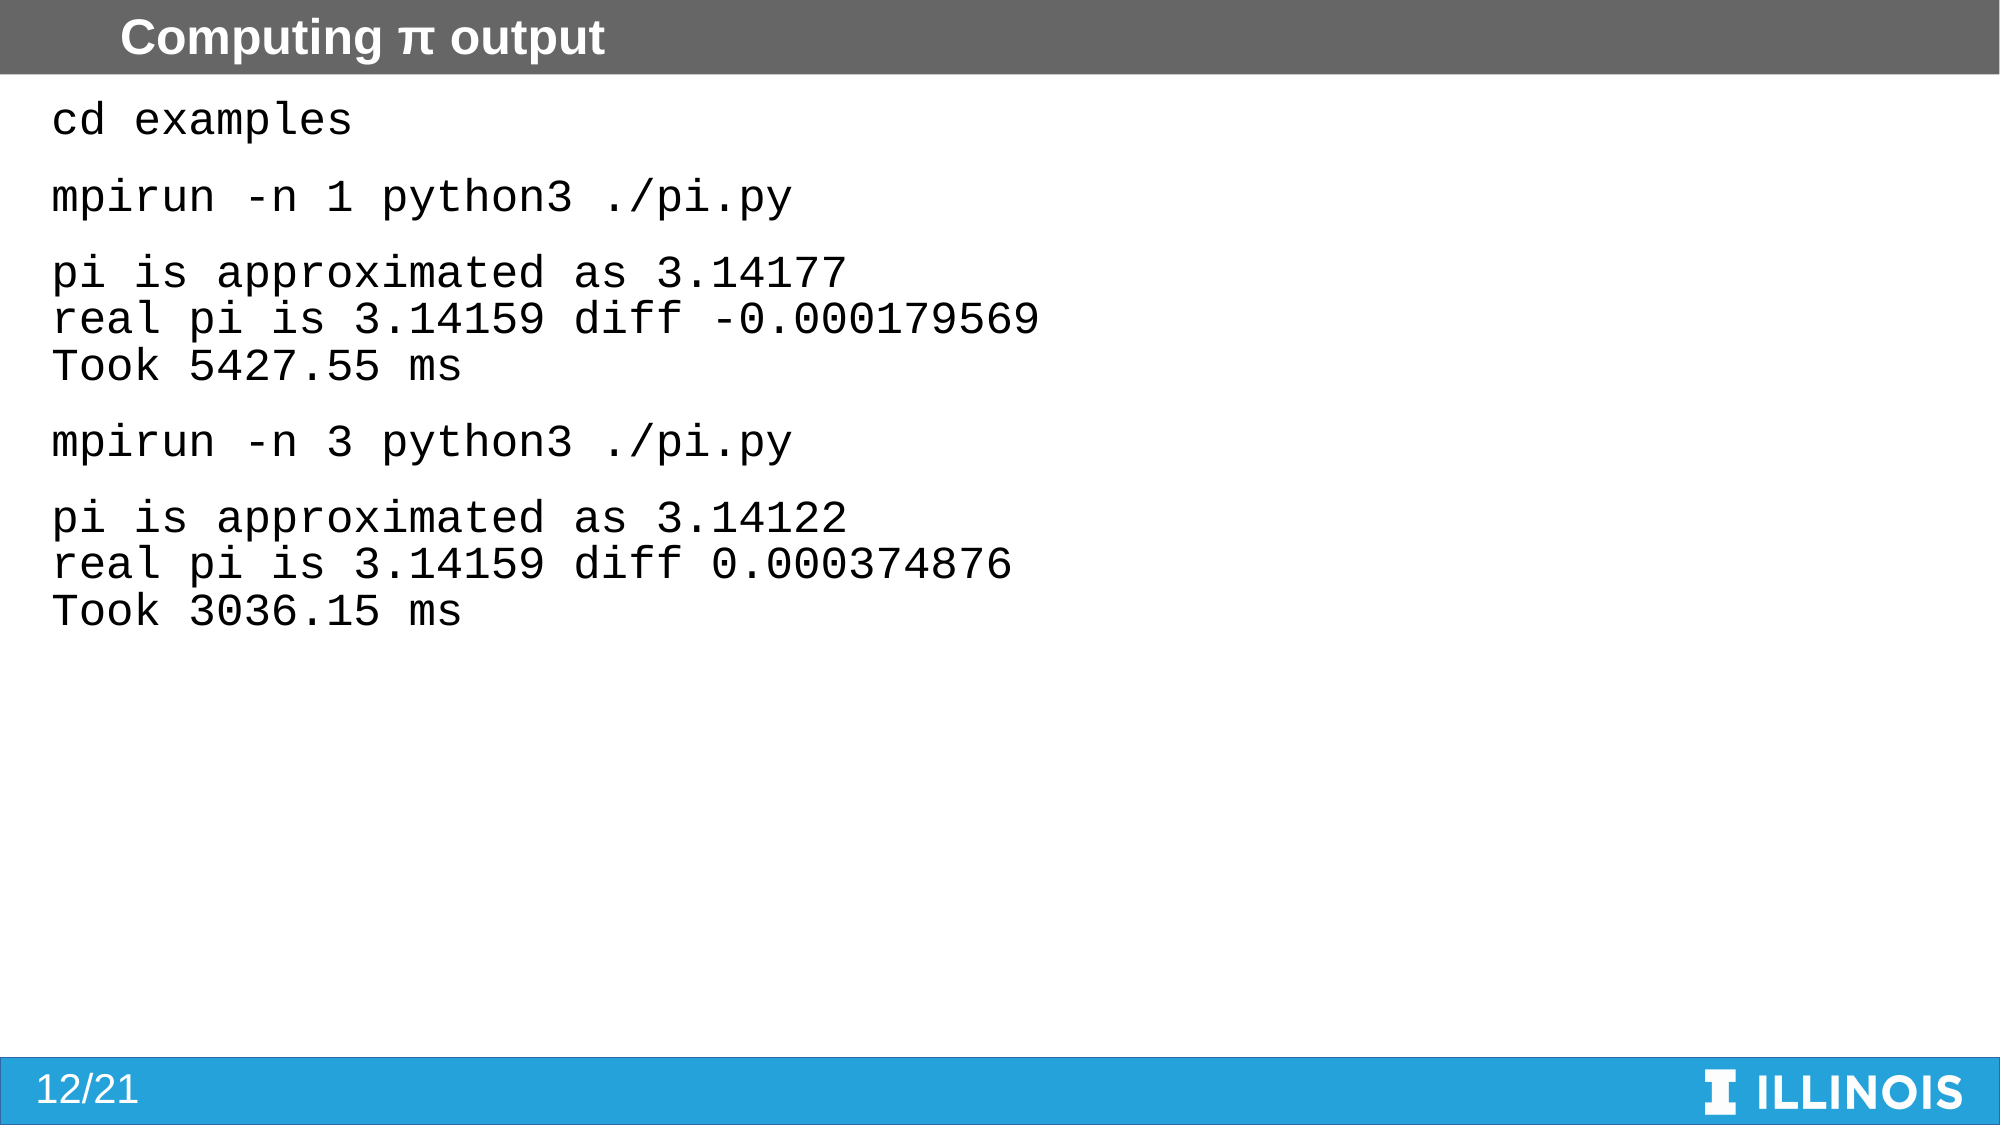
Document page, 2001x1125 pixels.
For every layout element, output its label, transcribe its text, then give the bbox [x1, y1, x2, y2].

list cd examples mpirun -n 1 python3 ./pi.py pi is approximated as 3.14177 real pi is 3.14159 diff -0.000179569 Took 5427.55 ms mpirun -n 3 python3 ./pi.py pi is approximated as 3.14122 real pi is 3.14159 diff 0.000374876 Took 3036.15 ms [51, 97, 1949, 1058]
picture [1705, 1069, 1962, 1115]
title Computing π output [0, 0, 2000, 75]
